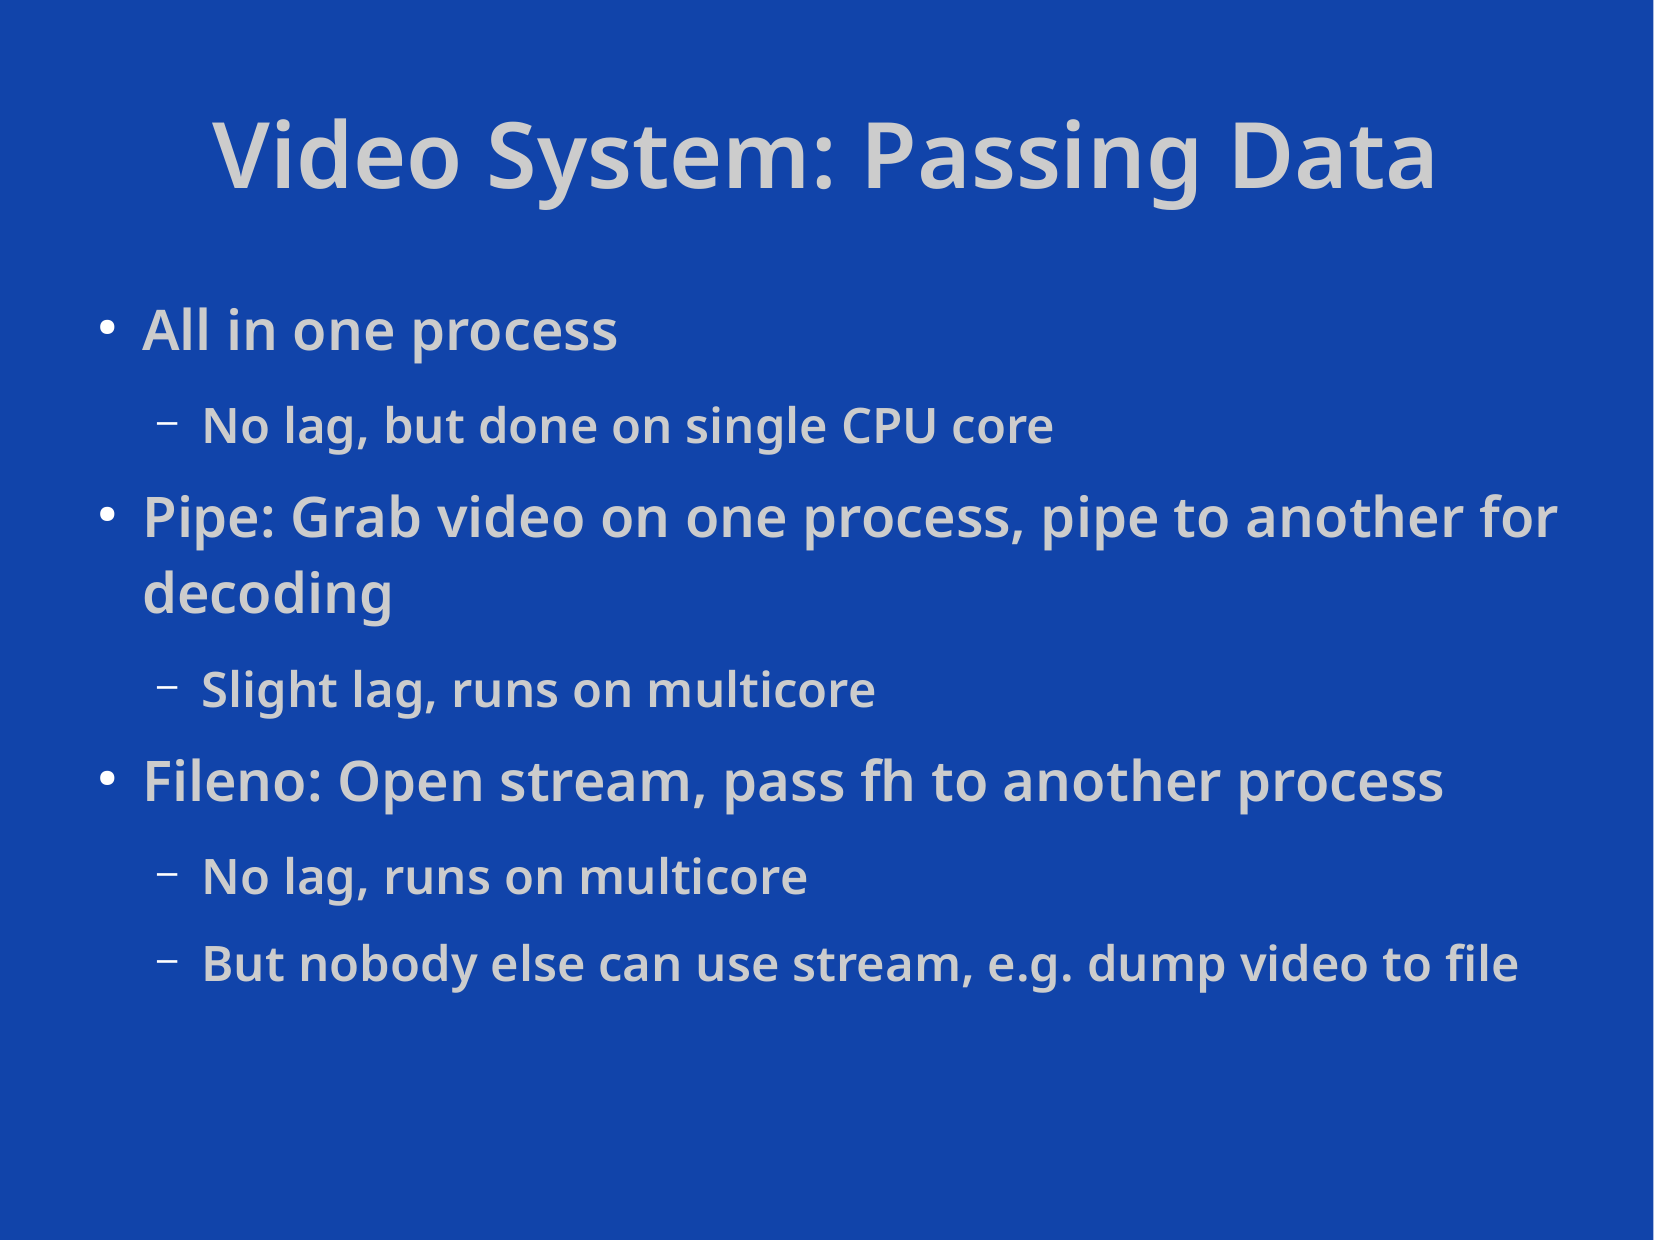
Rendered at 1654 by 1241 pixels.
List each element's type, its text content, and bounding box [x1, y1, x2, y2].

title Video System: Passing Data [82, 49, 1571, 257]
list All in one process No lag, but done on single CPU core Pipe: Grab video on one process, pipe to another for decoding Slight lag, runs on multicore Fileno: Open stream, pass fh to another process No lag, runs on multicore But nobody else can use stream, e.g. dump video to file [82, 290, 1571, 1010]
